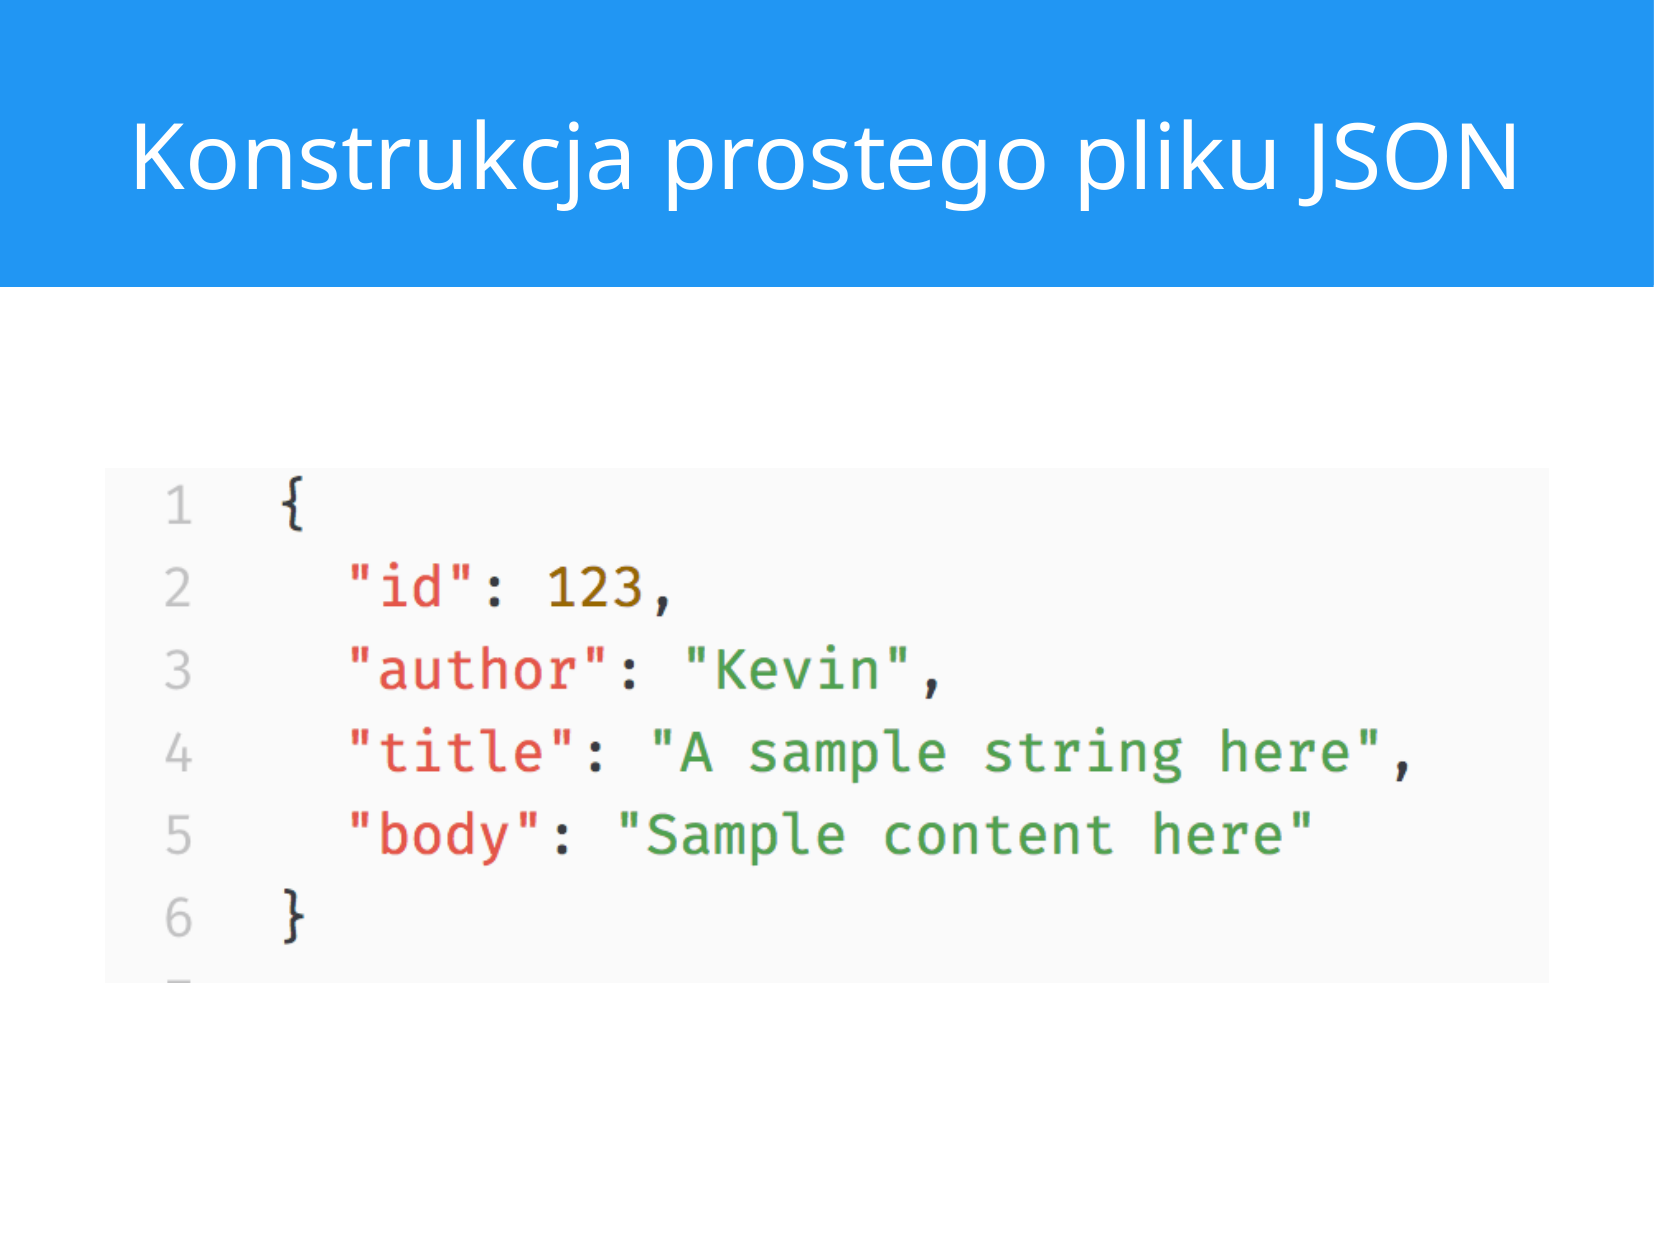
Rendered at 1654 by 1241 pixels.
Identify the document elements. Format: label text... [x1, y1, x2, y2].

picture [105, 468, 1549, 983]
title Konstrukcja prostego pliku JSON [82, 97, 1571, 209]
